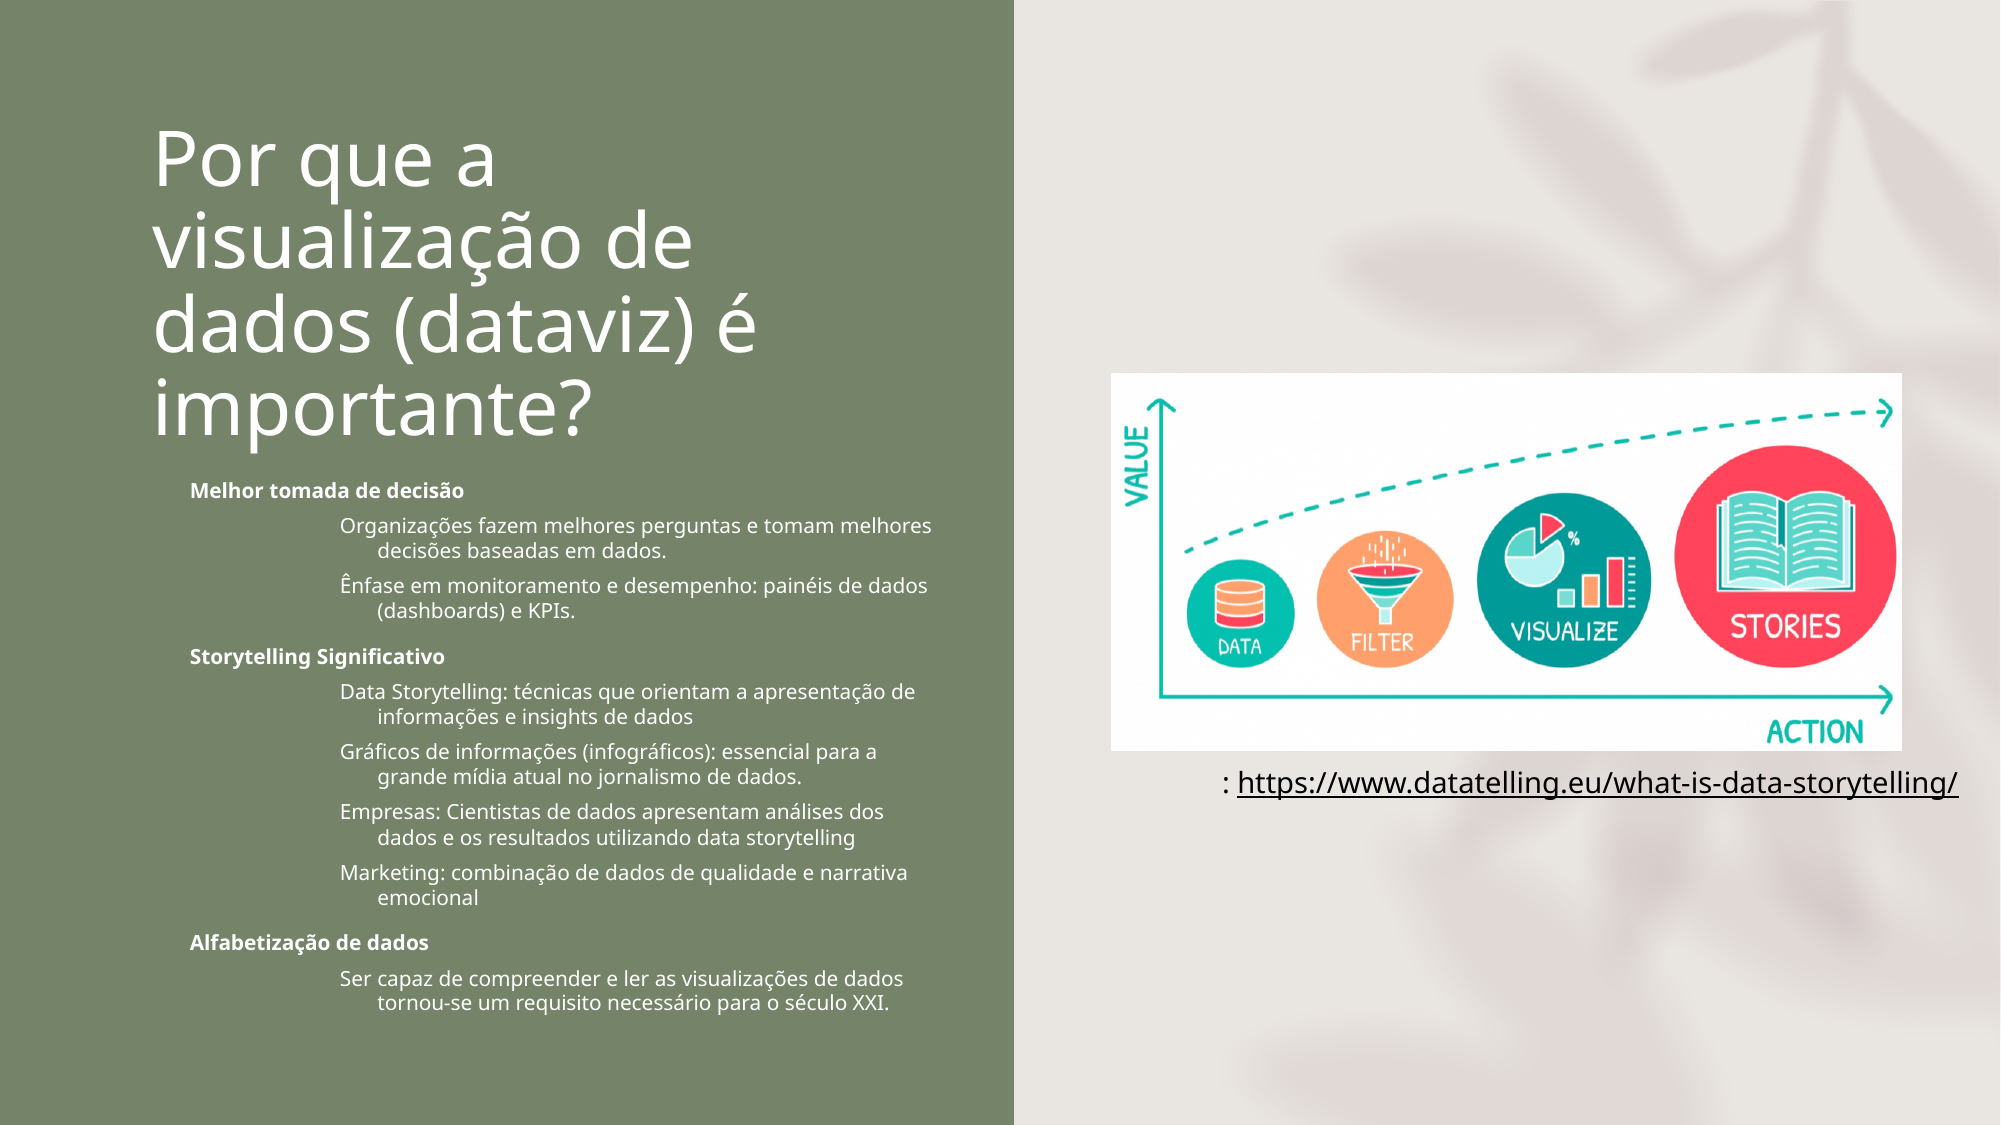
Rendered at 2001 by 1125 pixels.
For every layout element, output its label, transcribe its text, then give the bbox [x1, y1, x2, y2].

title Por que a visualização de dados (dataviz) é importante? [137, 96, 950, 462]
text_box [0, 0, 1189, 1125]
text_box : https://www.datatelling.eu/what-is-data-storytelling/ [1207, 757, 1982, 812]
picture [1111, 0, 2000, 1125]
list Melhor tomada de decisão Organizações fazem melhores perguntas e tomam melhores decisões baseadas em dados. Ênfase em monitoramento e desempenho: painéis de dados (dashboards) e KPIs. Storytelling Significativo Data Storytelling: técnicas que orientam a apresentação de informações e insights de dados Gráficos de informações (infográficos): essencial para a grande mídia atual no jornalismo de dados. Empresas: Cientistas de dados apresentam análises dos dados e os resultados utilizando data storytelling Marketing: combinação de dados de qualidade e narrativa emocional Alfabetização de dados Ser capaz de compreender e ler as visualizações de dados tornou-se um requisito necessário para o século XXI. [137, 462, 950, 1031]
